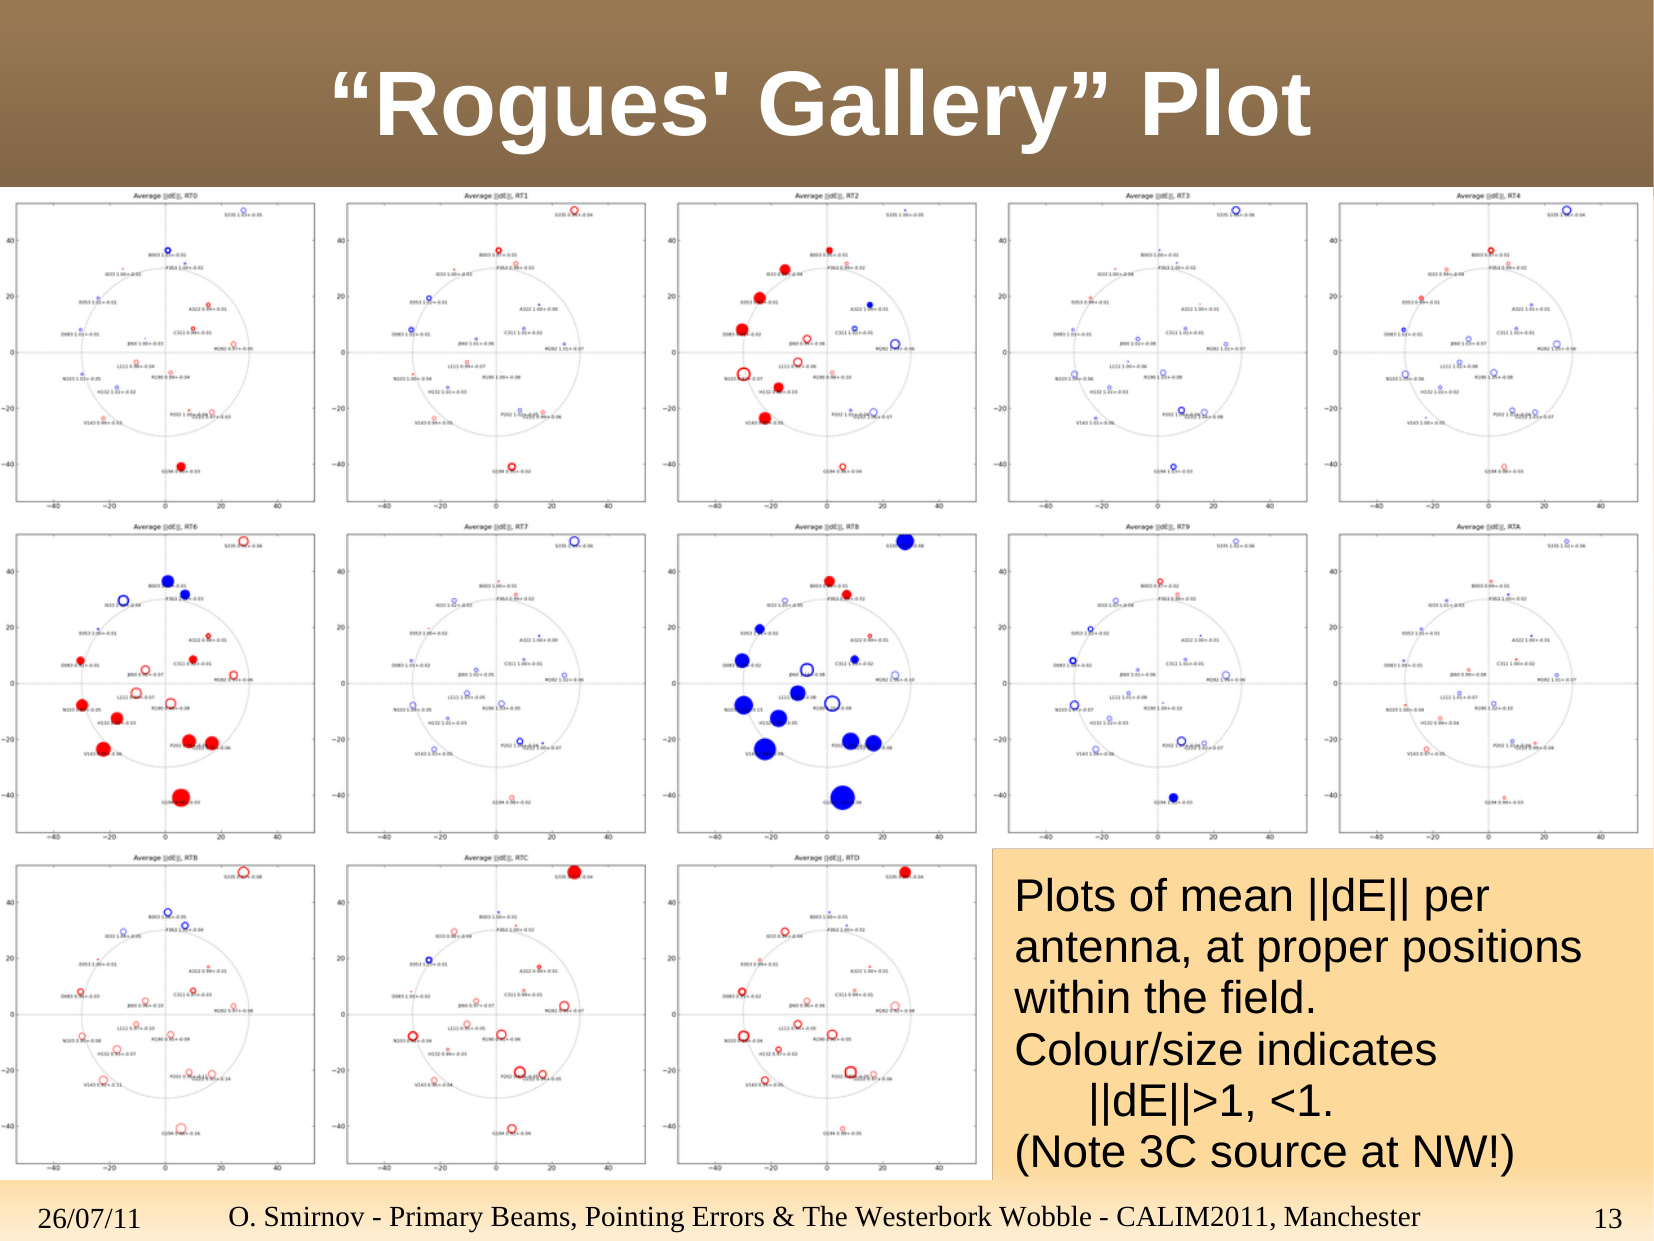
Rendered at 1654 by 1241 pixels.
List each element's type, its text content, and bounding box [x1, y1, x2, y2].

title “Rogues' Gallery” Plot [76, 7, 1565, 187]
text_box Plots of mean ||dE|| per antenna, at proper positions within the field. Colour/size indicates ||dE||>1, <1. (Note 3C source at NW!) [999, 862, 1651, 1185]
picture [0, 0, 1654, 1241]
